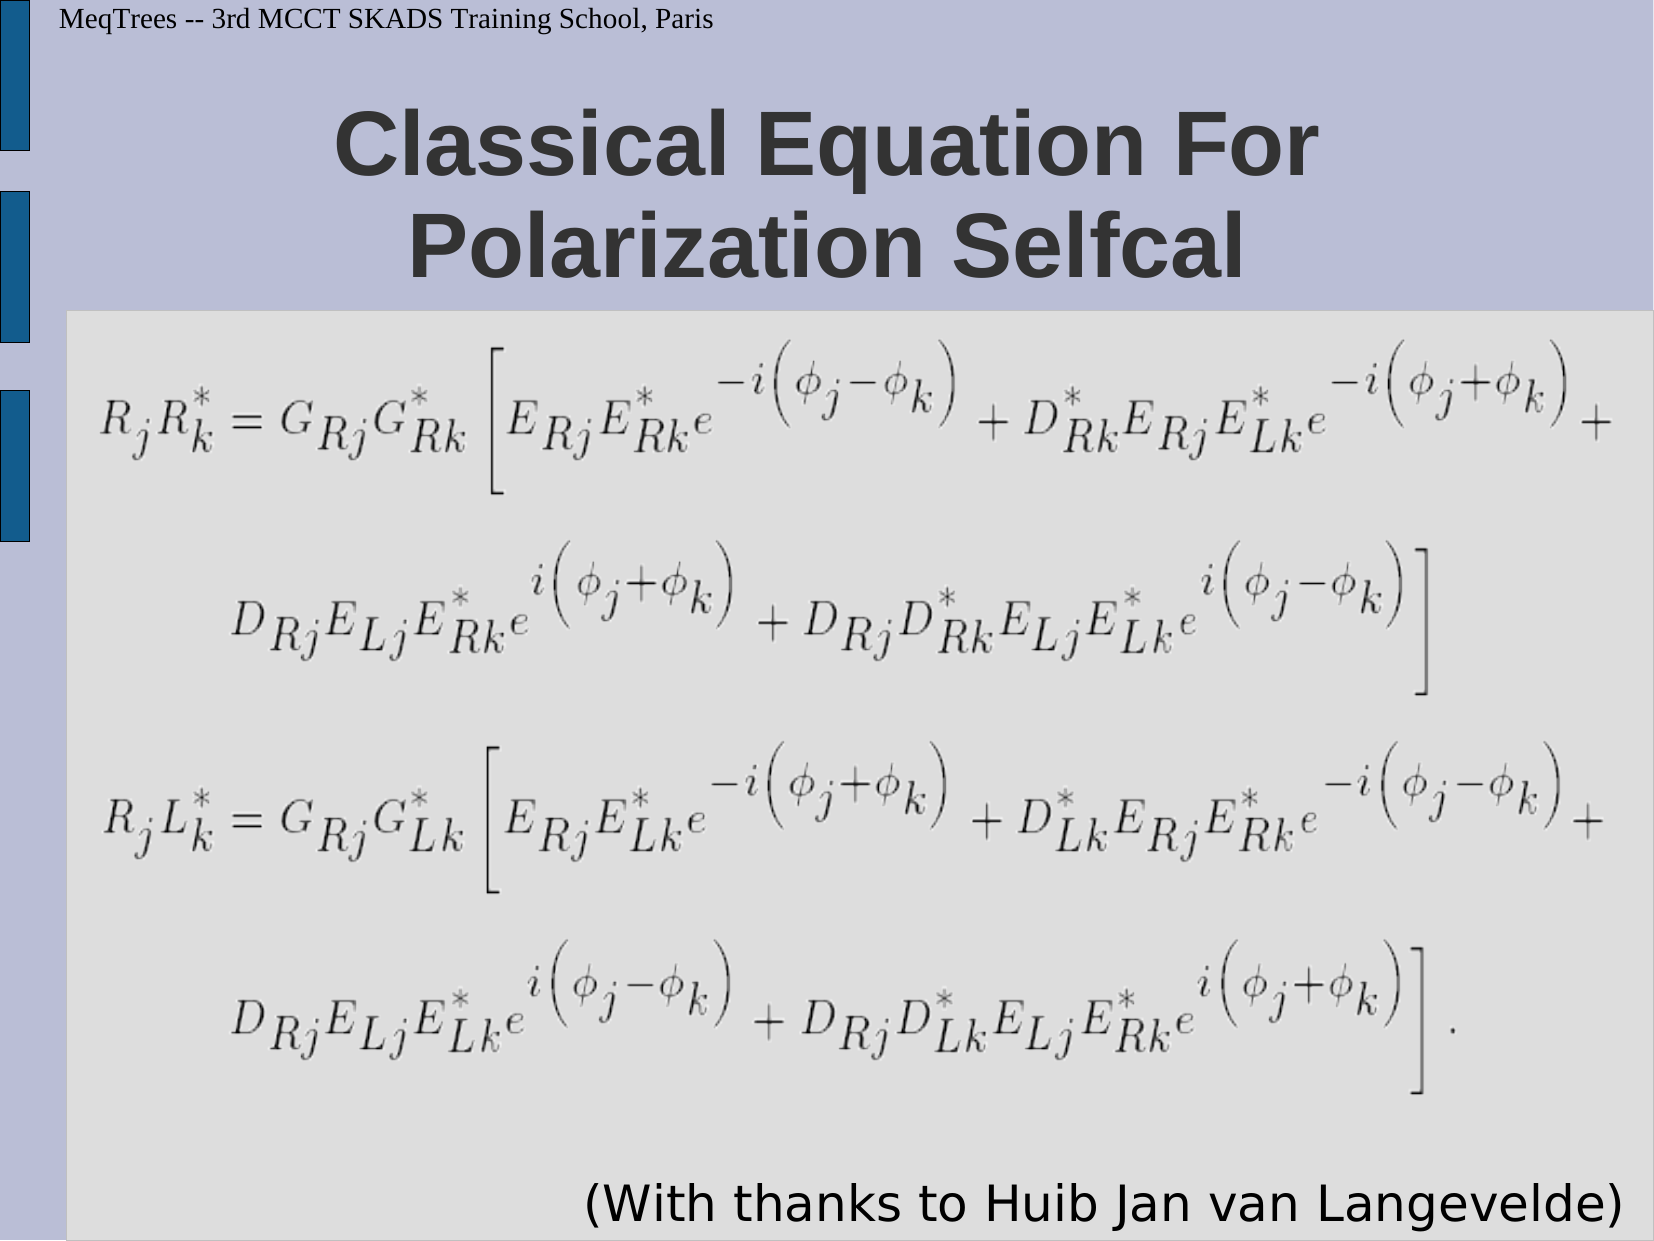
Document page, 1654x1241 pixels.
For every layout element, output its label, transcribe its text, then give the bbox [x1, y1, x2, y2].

text_box (With thanks to Huib Jan van Langevelde) [413, 1167, 1641, 1241]
title Classical Equation For Polarization Selfcal [121, 91, 1534, 299]
picture [59, 324, 1630, 1123]
